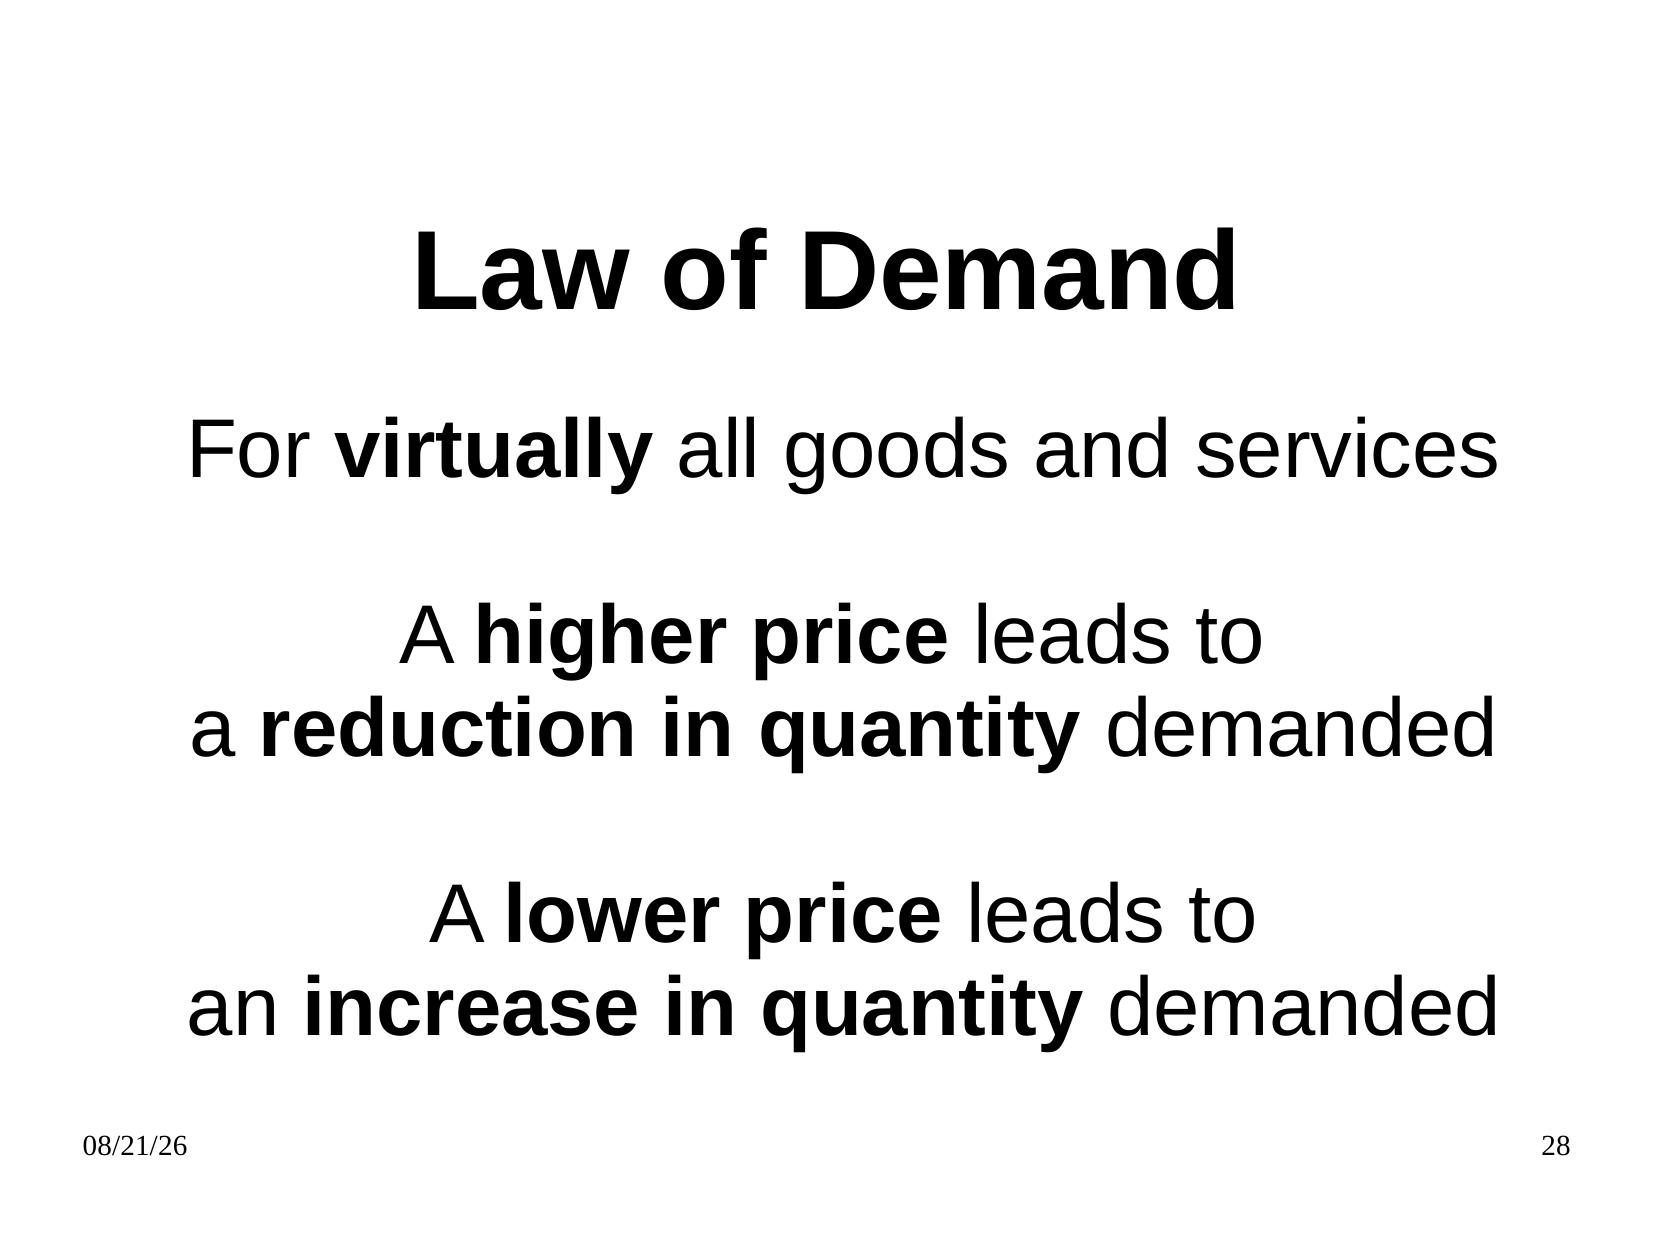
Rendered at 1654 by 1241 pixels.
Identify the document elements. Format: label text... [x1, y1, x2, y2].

subtitle For virtually all goods and services A higher price leads to a reduction in quantity demanded A lower price leads to an increase in quantity demanded [150, 401, 1538, 1054]
title Law of Demand [82, 167, 1571, 375]
